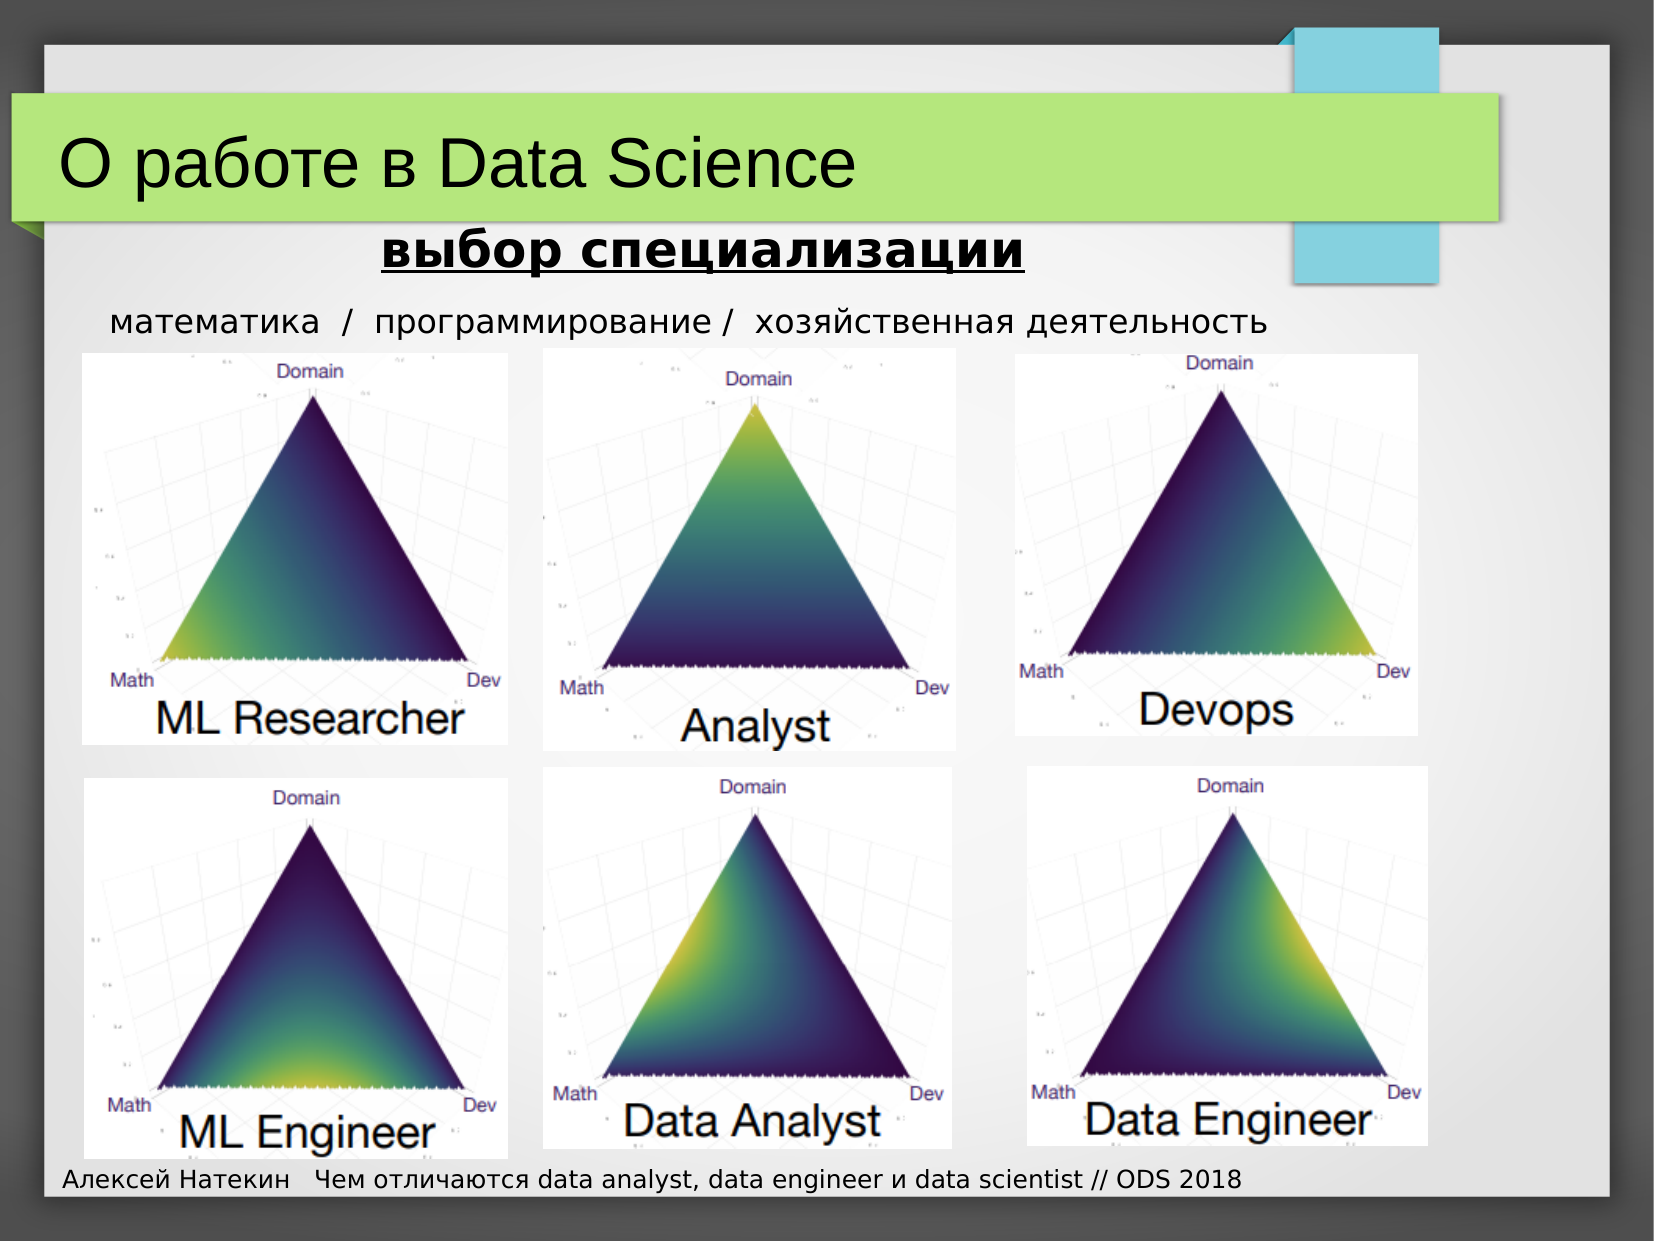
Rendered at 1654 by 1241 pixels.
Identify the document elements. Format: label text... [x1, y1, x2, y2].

text_box Алексей Натекин Чем отличаются data analyst, data engineer и data scientist // ODS 2018 [47, 1158, 1306, 1205]
text_box выбор специализации [366, 213, 1075, 296]
picture [0, 0, 1654, 1241]
text_box математика / программирование / хозяйственная деятельность [94, 295, 1335, 349]
title О работе в Data Science [59, 123, 1394, 203]
